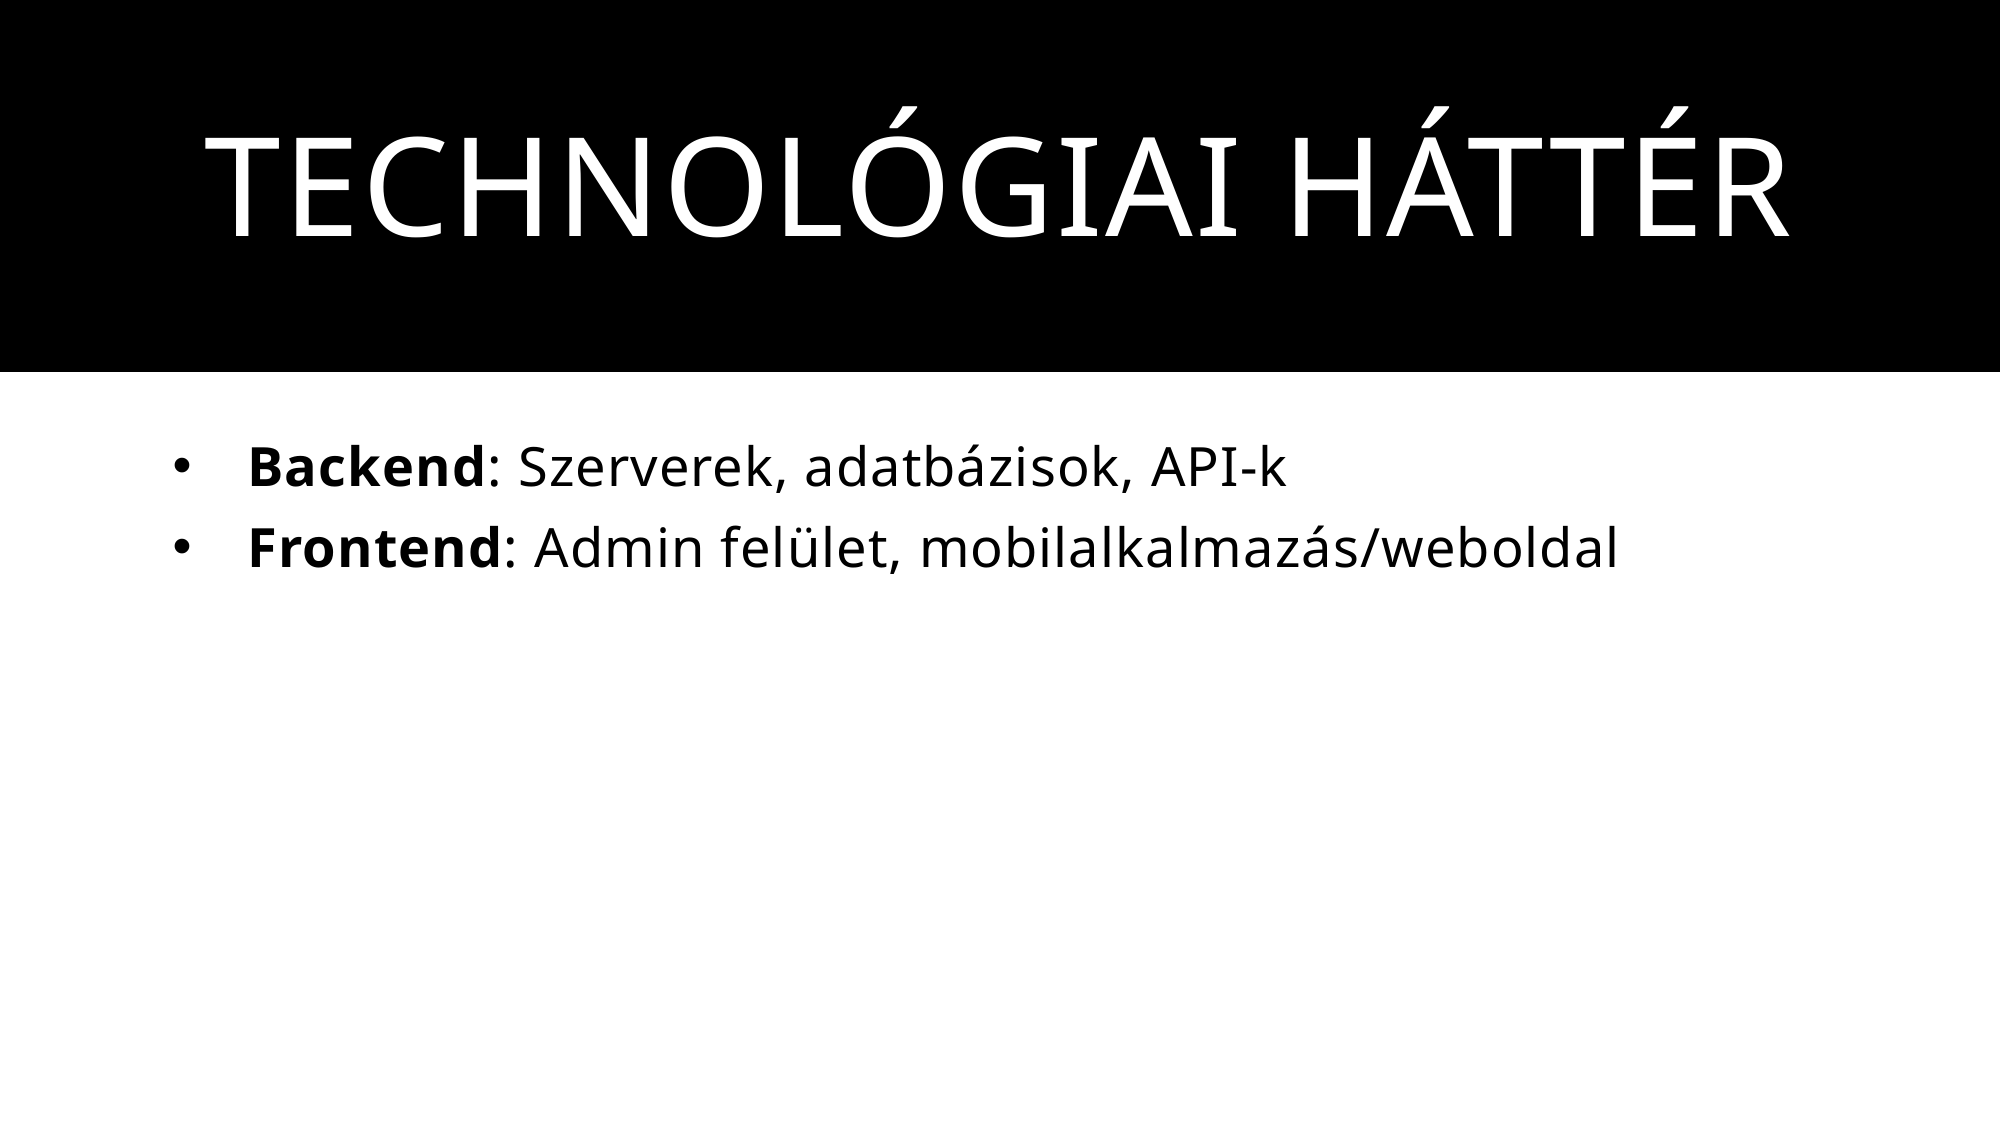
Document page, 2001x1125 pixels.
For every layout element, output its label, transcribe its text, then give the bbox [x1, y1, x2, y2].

list Backend: Szerverek, adatbázisok, API-k Frontend: Admin felület, mobilalkalmazás/weboldal [157, 424, 1842, 1014]
title Technológiai háttér [157, 52, 1842, 332]
